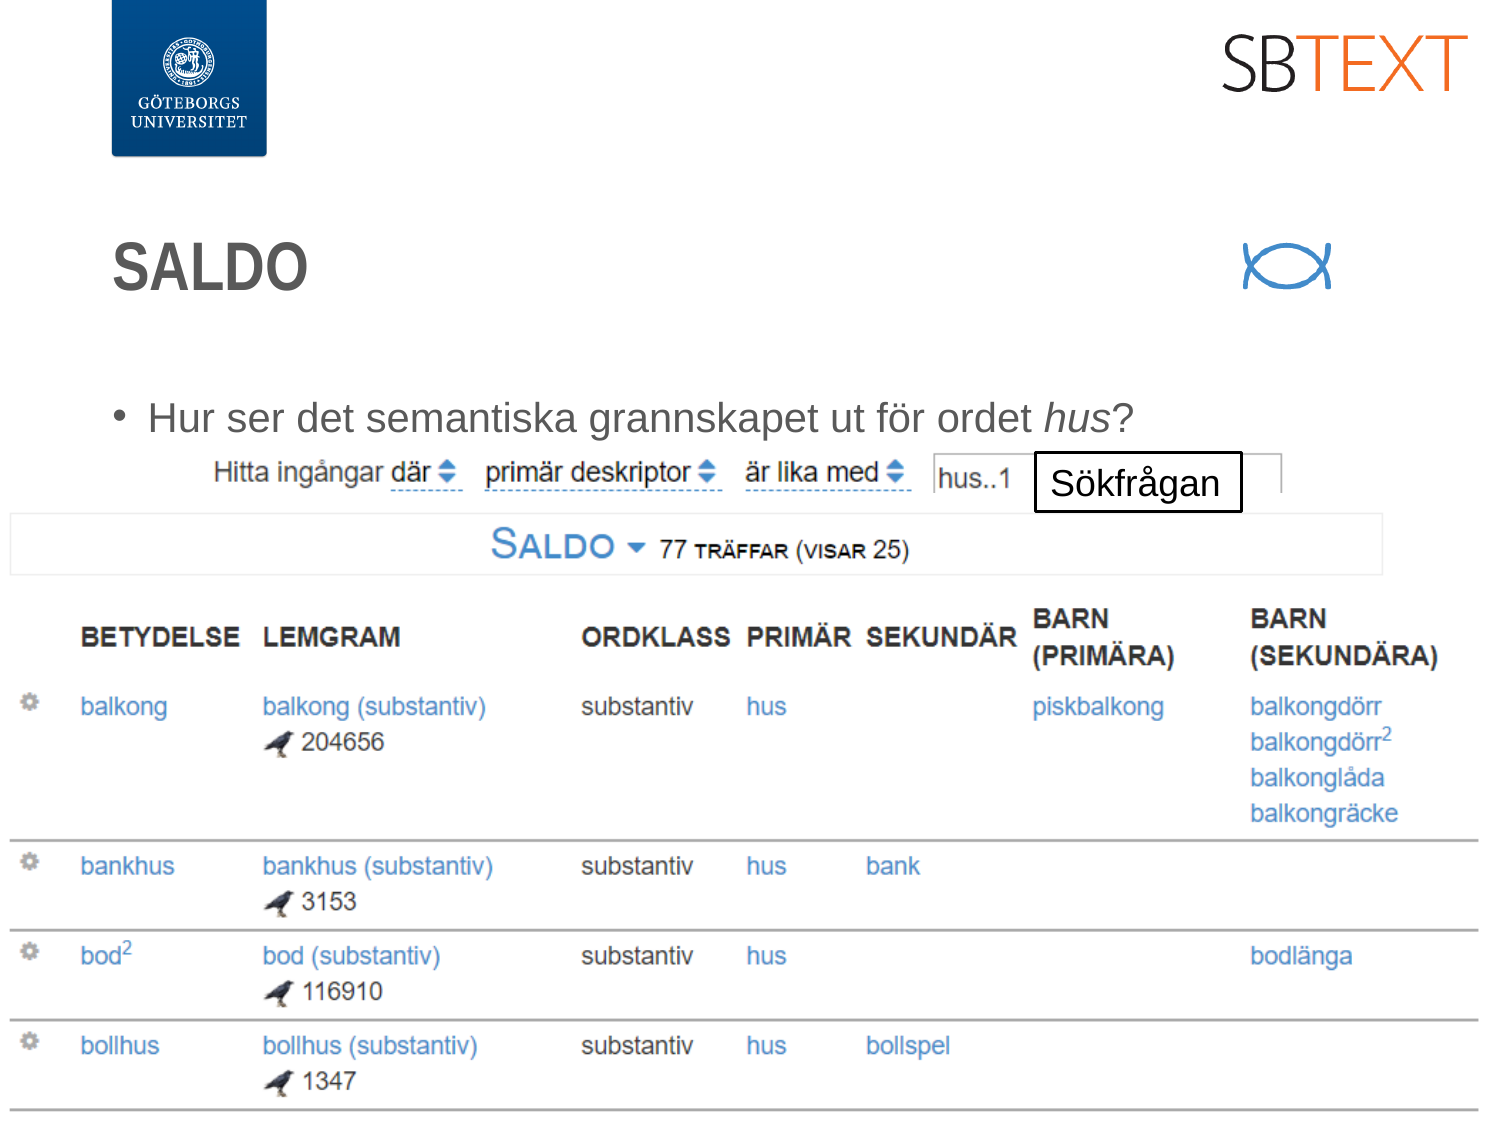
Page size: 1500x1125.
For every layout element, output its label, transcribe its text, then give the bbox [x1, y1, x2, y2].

picture [0, 444, 1500, 1120]
picture [1205, 19, 1476, 110]
list Hur ser det semantiska grannskapet ut för ordet hus? [112, 385, 1341, 493]
text_box Sökfrågan [1035, 452, 1242, 512]
title SALDO [112, 231, 1412, 362]
picture [110, 0, 268, 159]
picture [1237, 239, 1341, 297]
